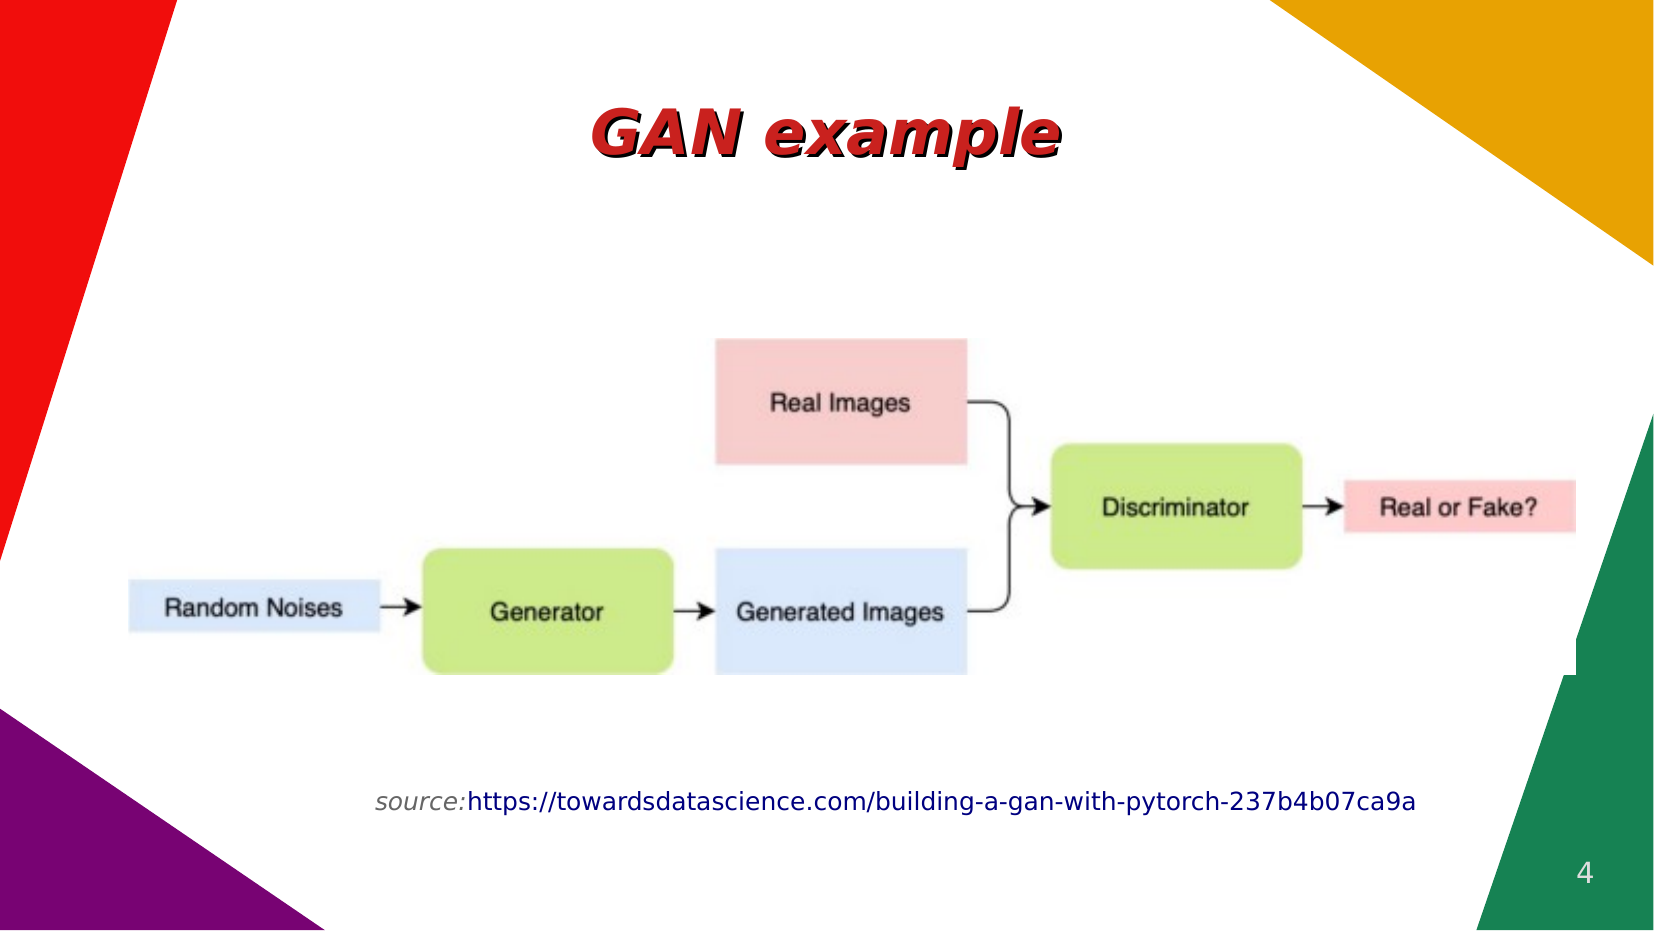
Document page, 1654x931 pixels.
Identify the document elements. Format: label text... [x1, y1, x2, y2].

picture [128, 338, 1576, 676]
list source:https://towardsdatascience.com/building-a-gan-with-pytorch-237b4b07ca9a [375, 787, 1613, 891]
title GAN example [118, 59, 1536, 207]
